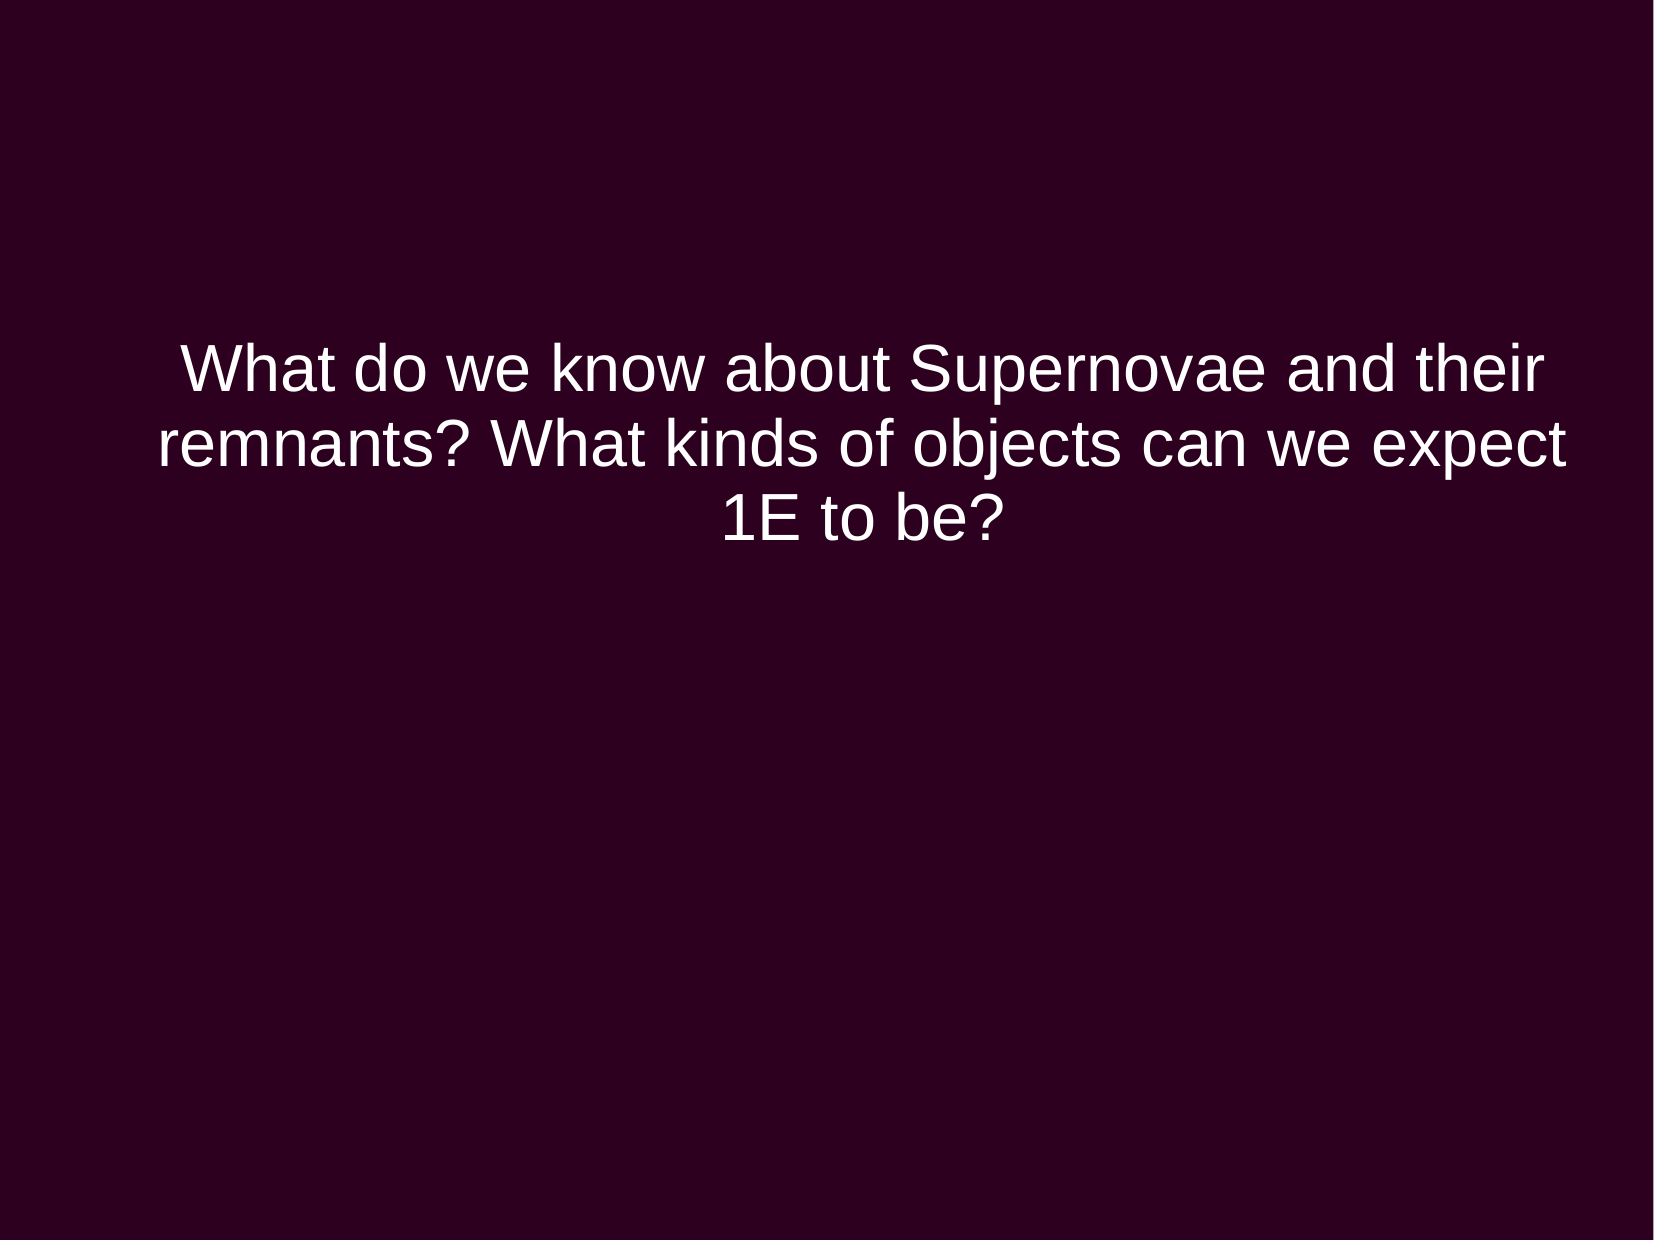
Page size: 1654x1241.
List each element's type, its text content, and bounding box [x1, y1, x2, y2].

list What do we know about Supernovae and their remnants? What kinds of objects can we expect 1E to be? [83, 330, 1572, 1051]
